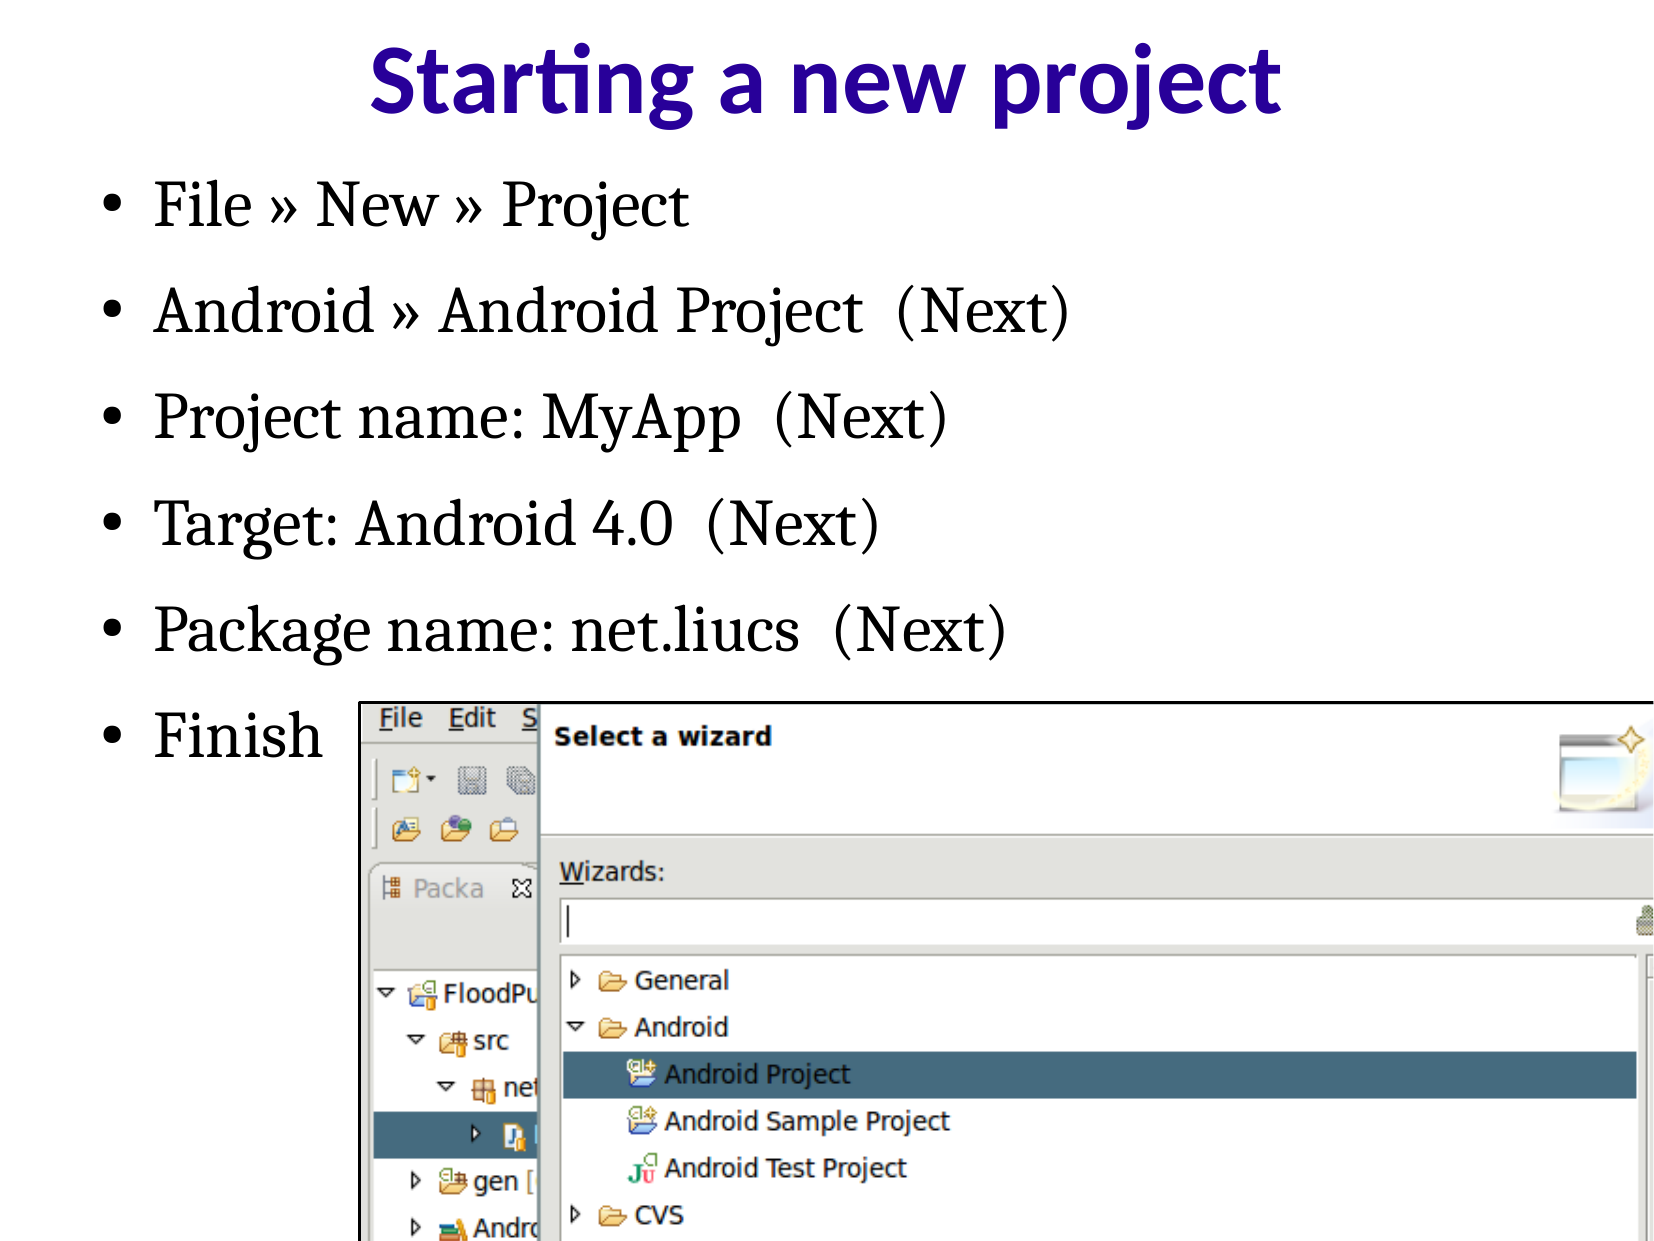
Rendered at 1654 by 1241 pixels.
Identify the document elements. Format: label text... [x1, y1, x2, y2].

picture [361, 703, 1654, 1241]
title Starting a new project [82, 0, 1571, 166]
list File » New » Project Android » Android Project (Next) Project name: MyApp (Next) Target: Android 4.0 (Next) Package name: net.liucs (Next) Finish [82, 166, 1571, 970]
